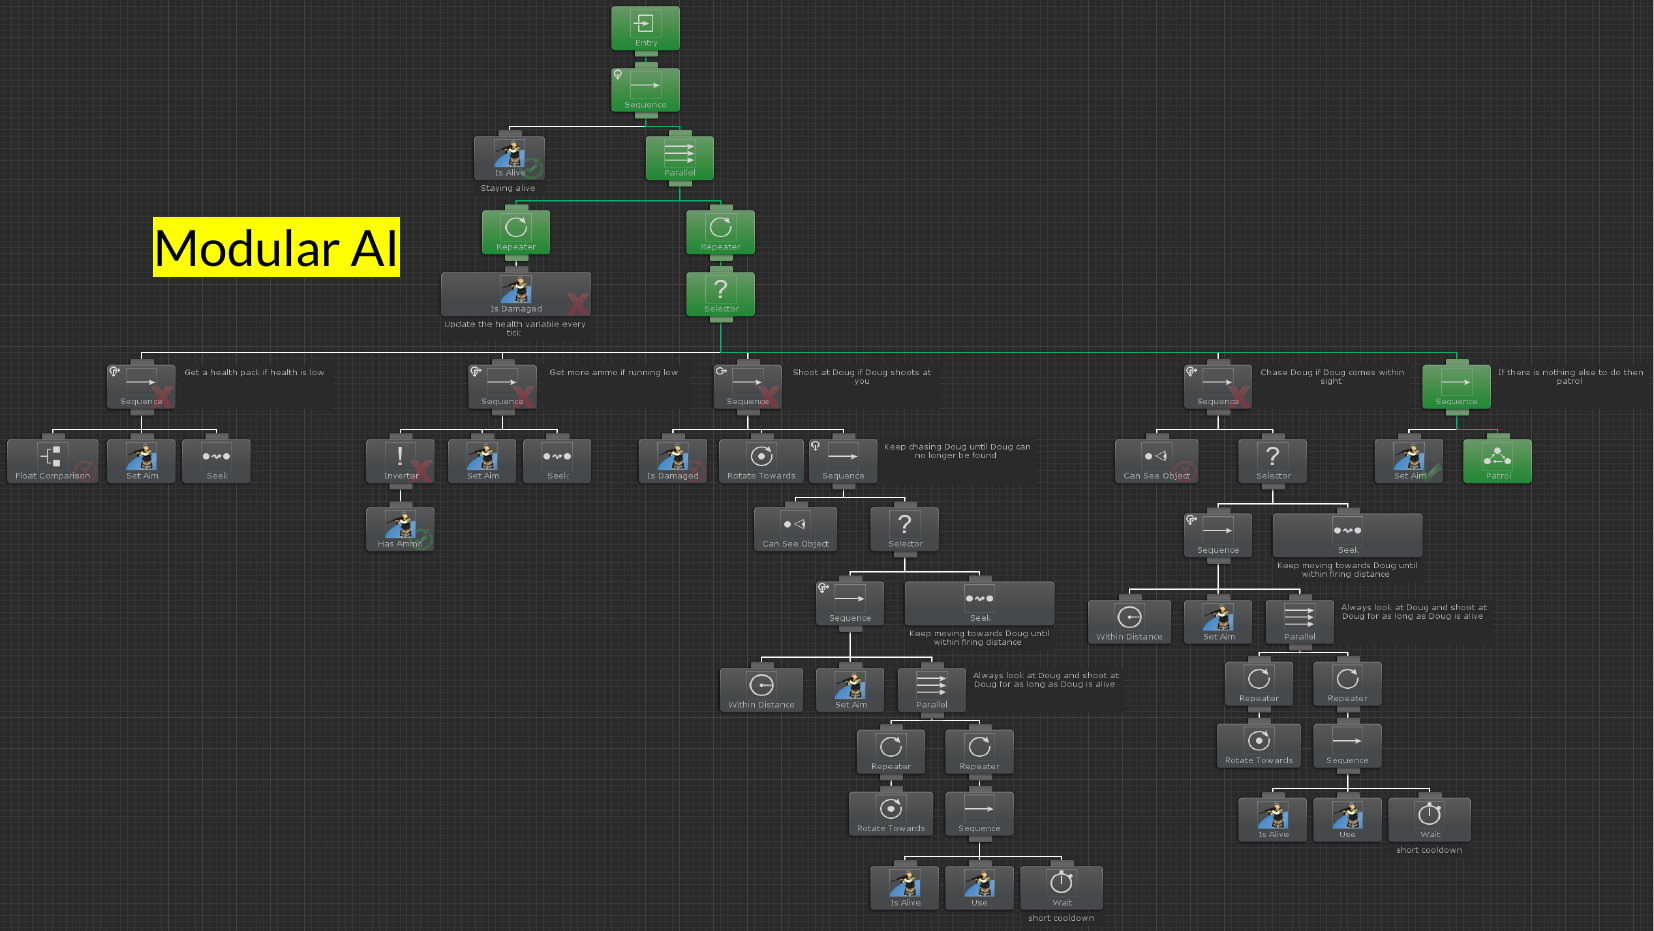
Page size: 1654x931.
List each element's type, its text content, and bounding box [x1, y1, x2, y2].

list Modular AI [82, 217, 809, 839]
picture [0, 0, 1654, 931]
